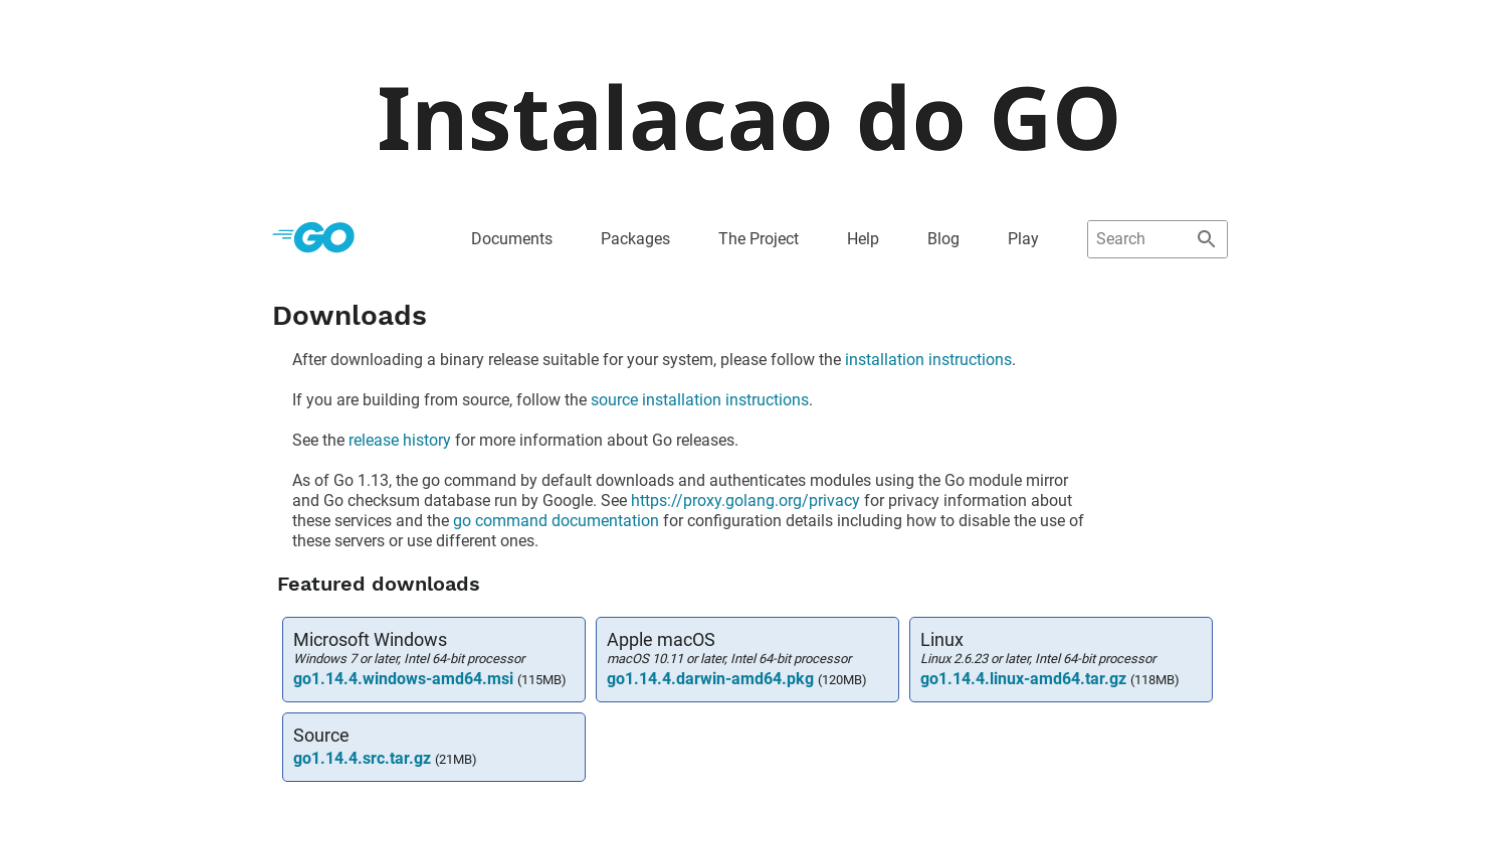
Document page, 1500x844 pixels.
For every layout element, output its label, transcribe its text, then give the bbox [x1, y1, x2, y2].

picture [247, 200, 1253, 797]
title Instalacao do GO [51, 48, 1449, 180]
